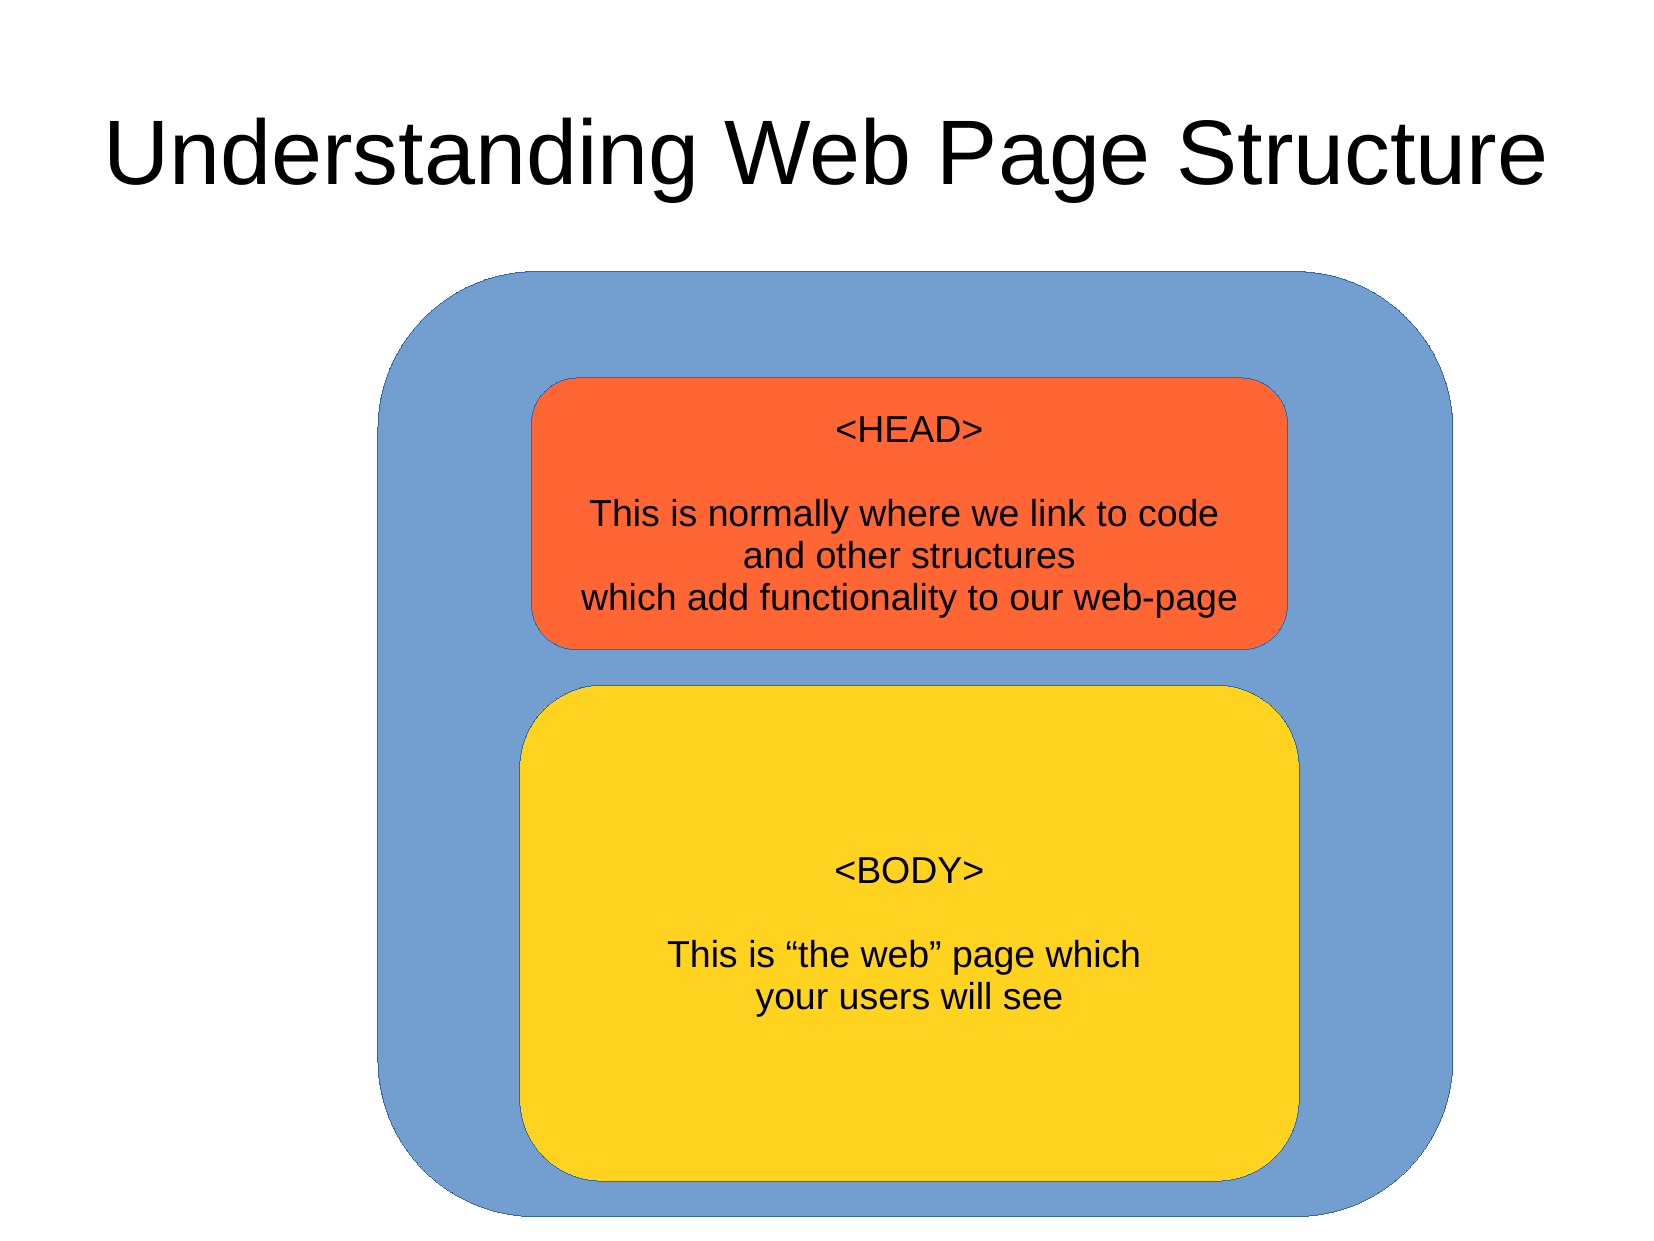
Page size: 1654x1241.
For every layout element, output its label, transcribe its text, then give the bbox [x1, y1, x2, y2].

text_box <HEAD> This is normally where we link to code and other structures which add functionality to our web-page [531, 377, 1288, 650]
text_box [377, 271, 1453, 1217]
text_box <BODY> This is “the web” page which your users will see [519, 685, 1300, 1182]
title Understanding Web Page Structure [82, 49, 1571, 257]
